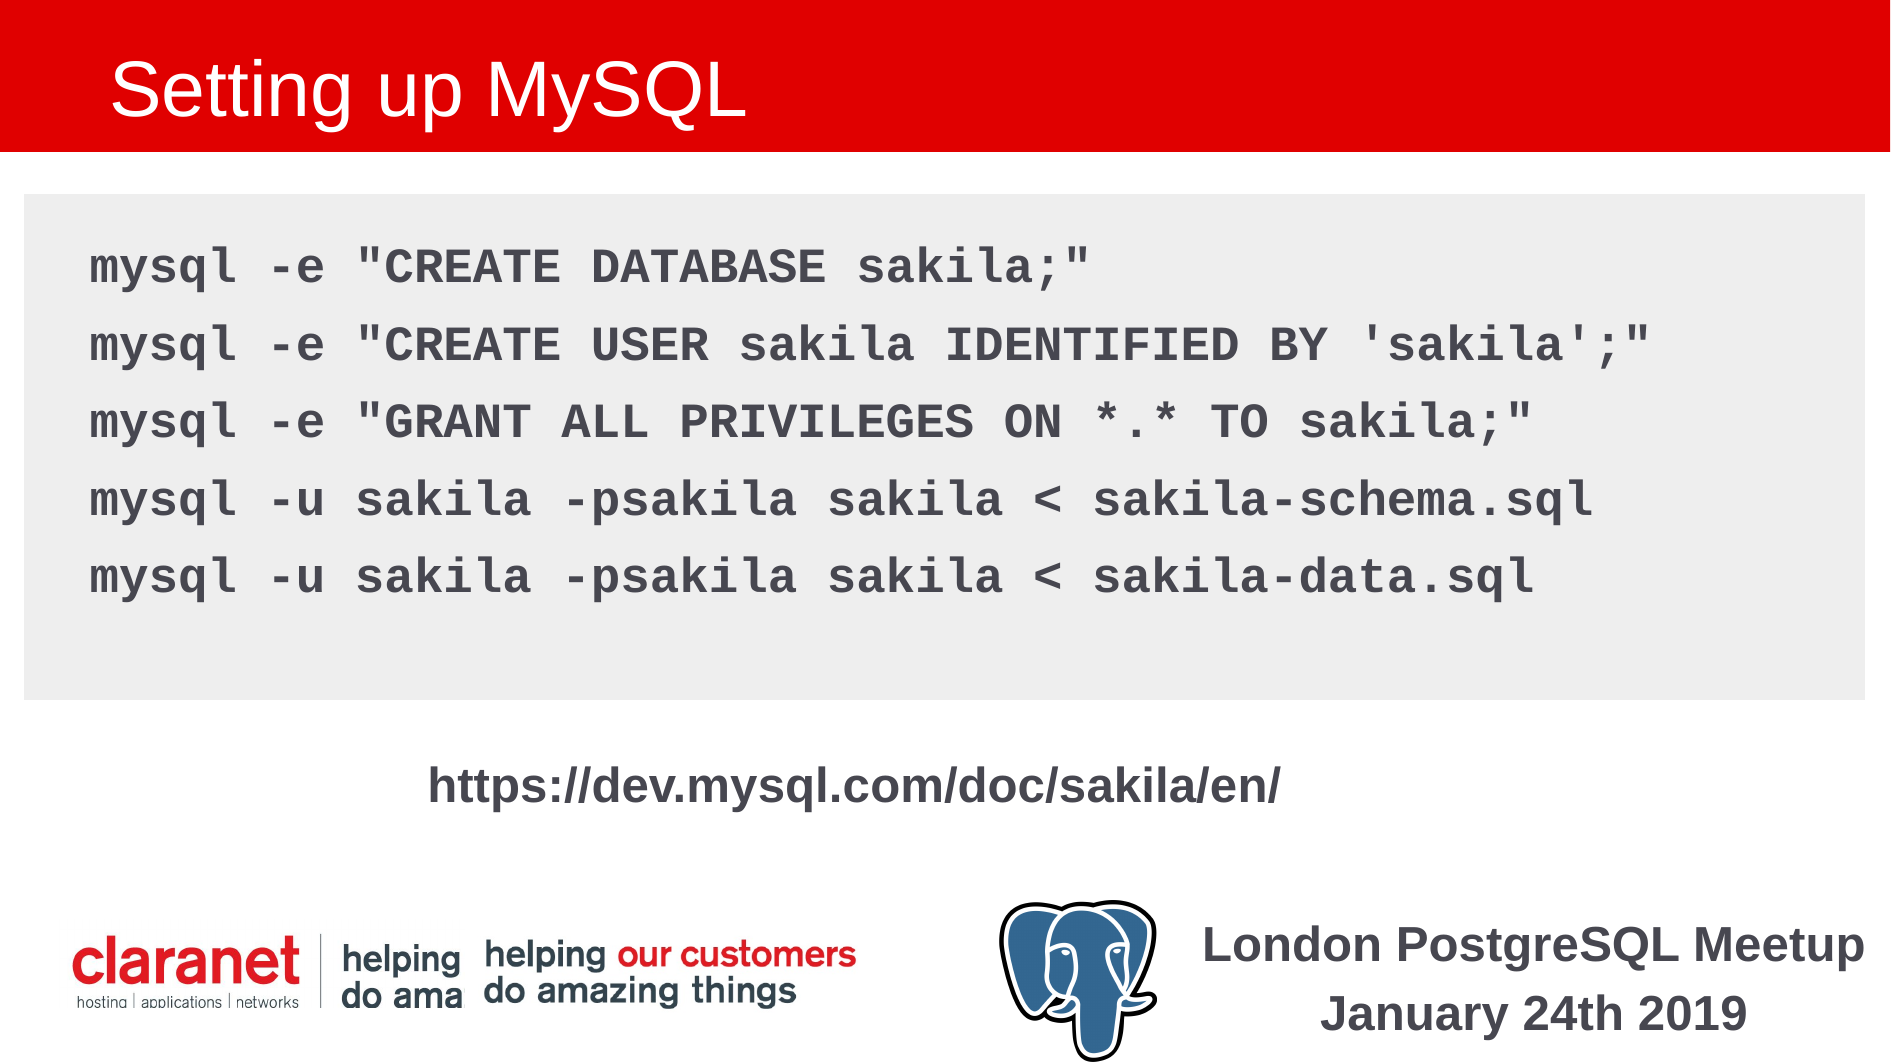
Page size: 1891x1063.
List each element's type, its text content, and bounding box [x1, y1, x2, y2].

picture [24, 194, 1865, 700]
text_box https://dev.mysql.com/doc/sakila/en/ [412, 737, 1891, 1063]
picture [59, 919, 190, 1008]
text_box Setting up MySQL [94, 30, 1796, 208]
text_box mysql -e "CREATE DATABASE sakila;" mysql -e "CREATE USER sakila IDENTIFIED BY 'sakila';" mysql -e "GRANT ALL PRIVILEGES ON *.* TO sakila;" mysql -u sakila -psakila sakila < sakila-schema.sql mysql -u sakila -psakila sakila < sakila-data.sql [74, 216, 1787, 707]
